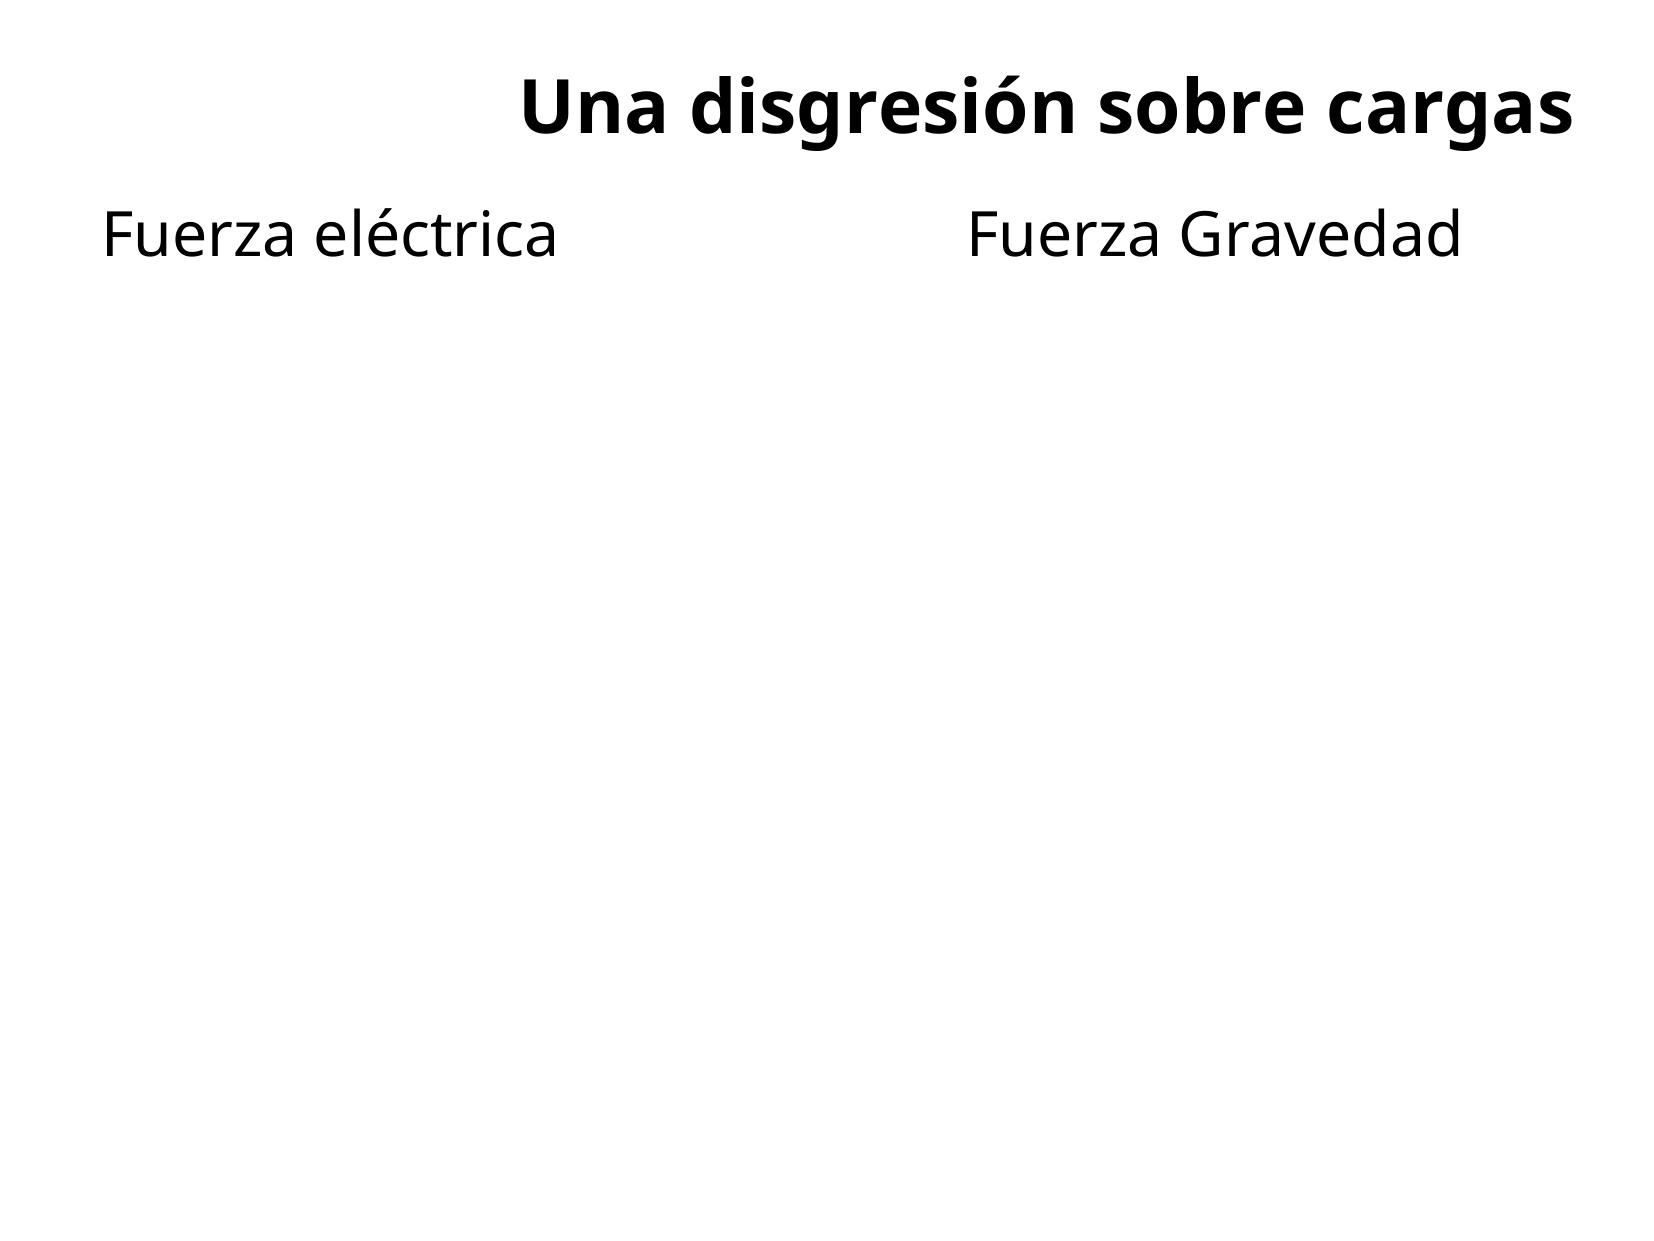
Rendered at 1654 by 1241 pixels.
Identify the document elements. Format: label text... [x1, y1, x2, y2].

list Fuerza eléctrica Fuerza Gravedad [82, 187, 1571, 1007]
title Una disgresión sobre cargas [86, 49, 1575, 151]
